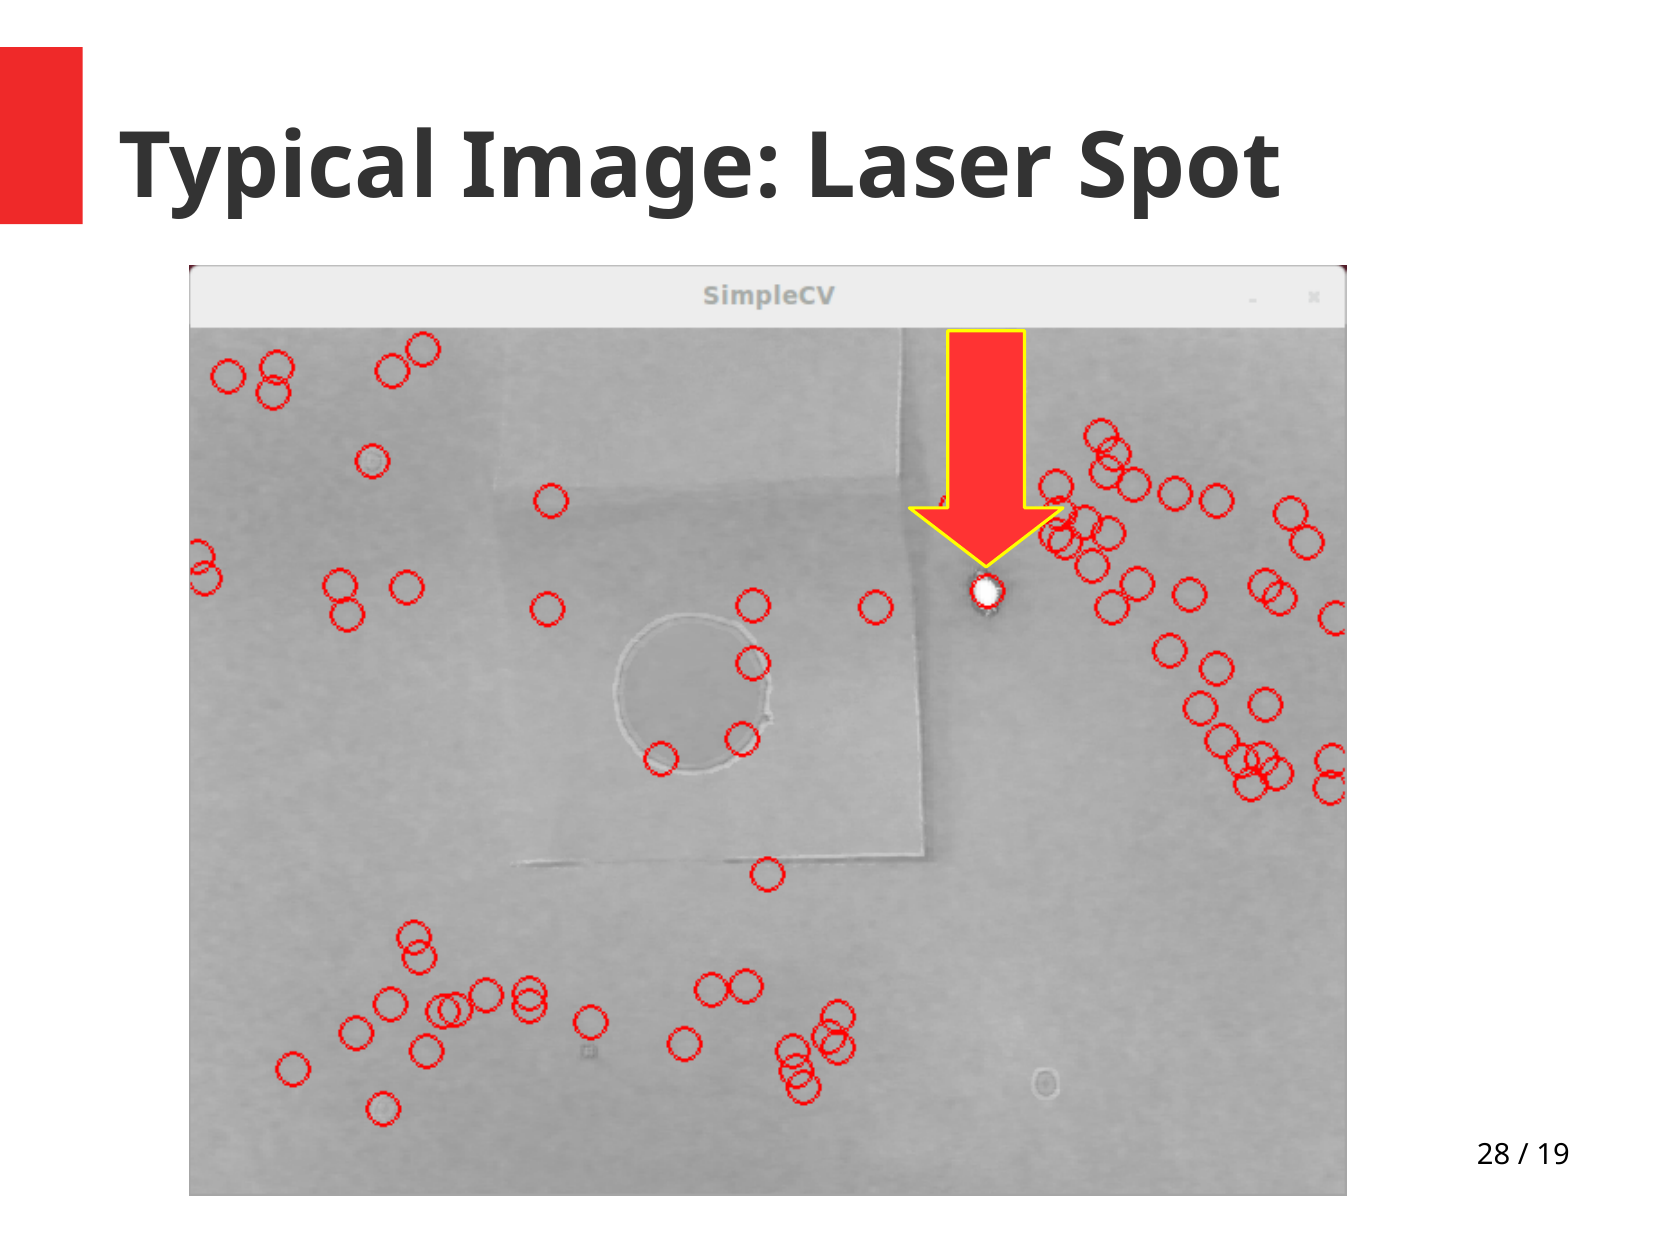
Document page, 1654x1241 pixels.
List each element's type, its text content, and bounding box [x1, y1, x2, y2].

title Typical Image: Laser Spot [118, 49, 1571, 256]
picture [189, 265, 1347, 1196]
text_box [909, 330, 1063, 567]
